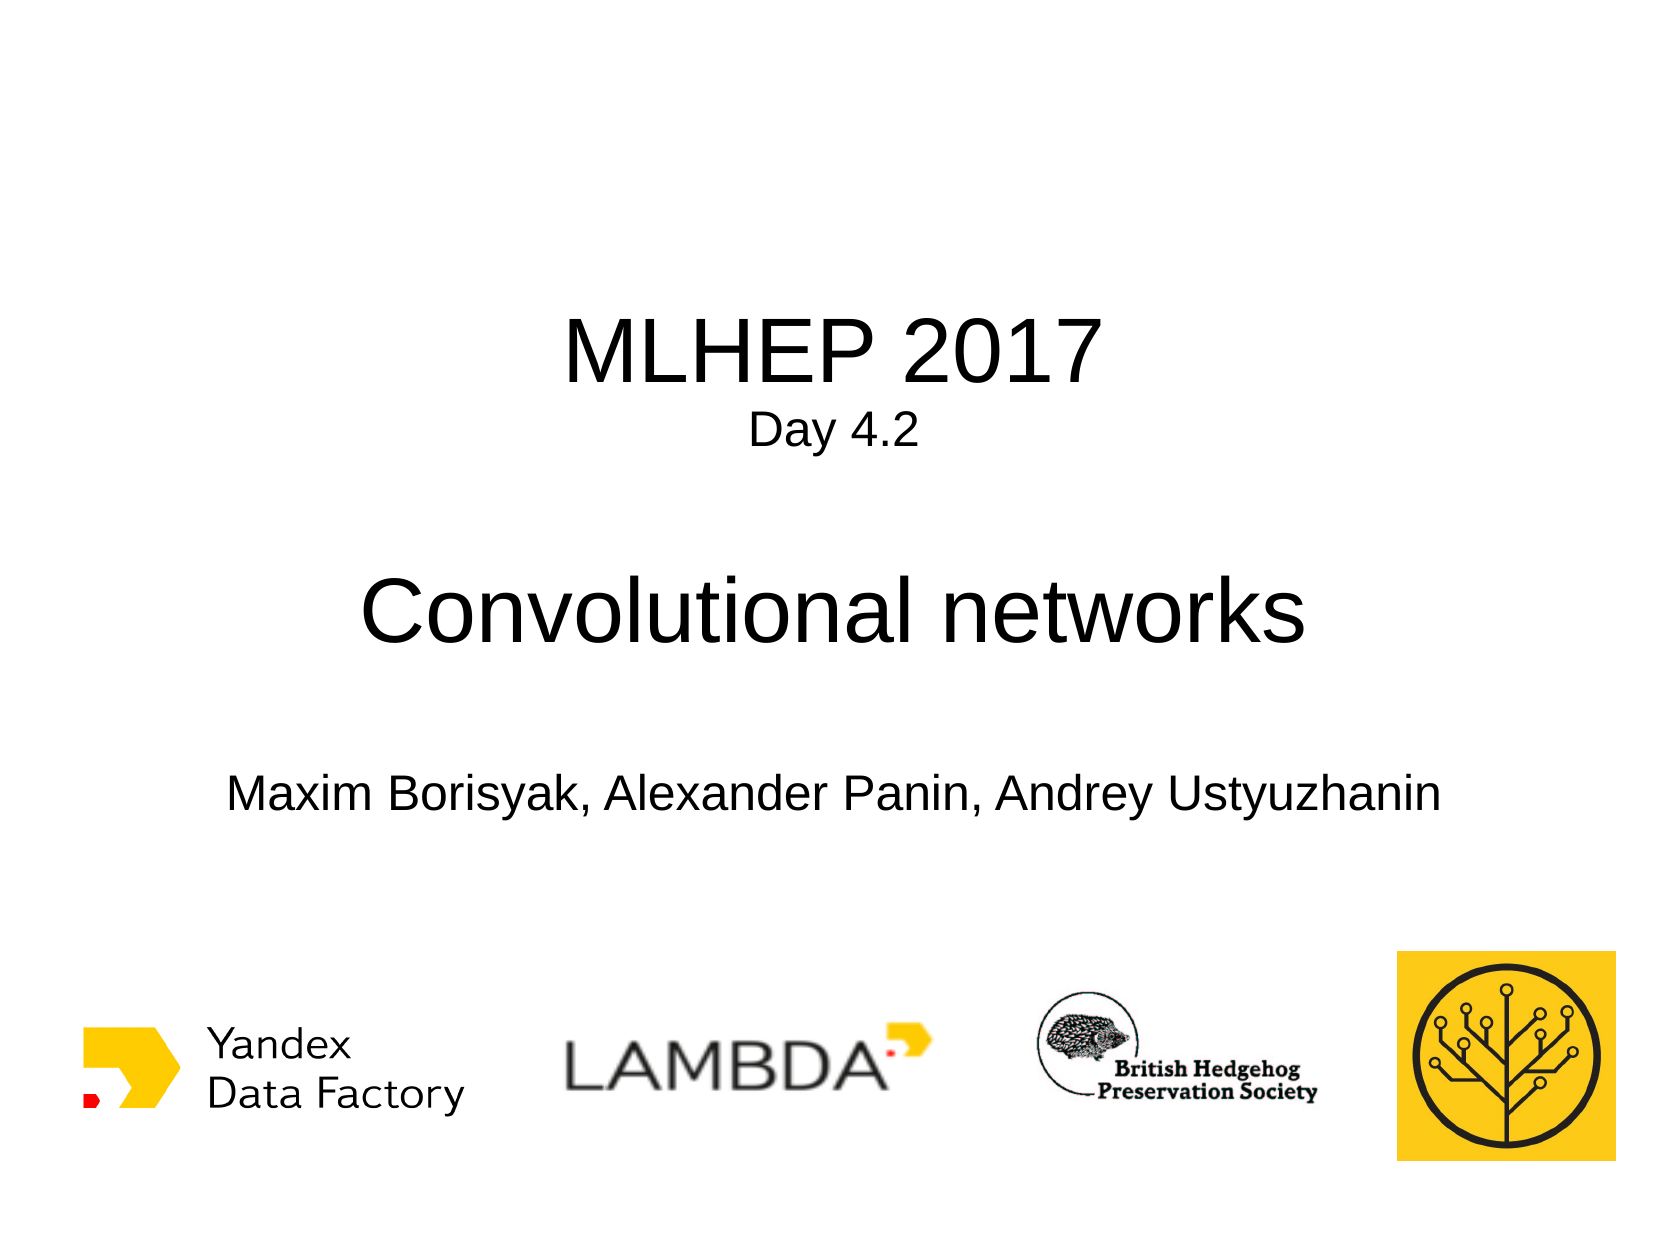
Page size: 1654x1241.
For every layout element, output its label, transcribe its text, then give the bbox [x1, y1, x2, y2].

title MLHEP 2017 Day 4.2 Convolutional networks Maxim Borisyak, Alexander Panin, Andrey Ustyuzhanin [90, 298, 1579, 822]
picture [992, 942, 1616, 1200]
picture [0, 887, 952, 1228]
